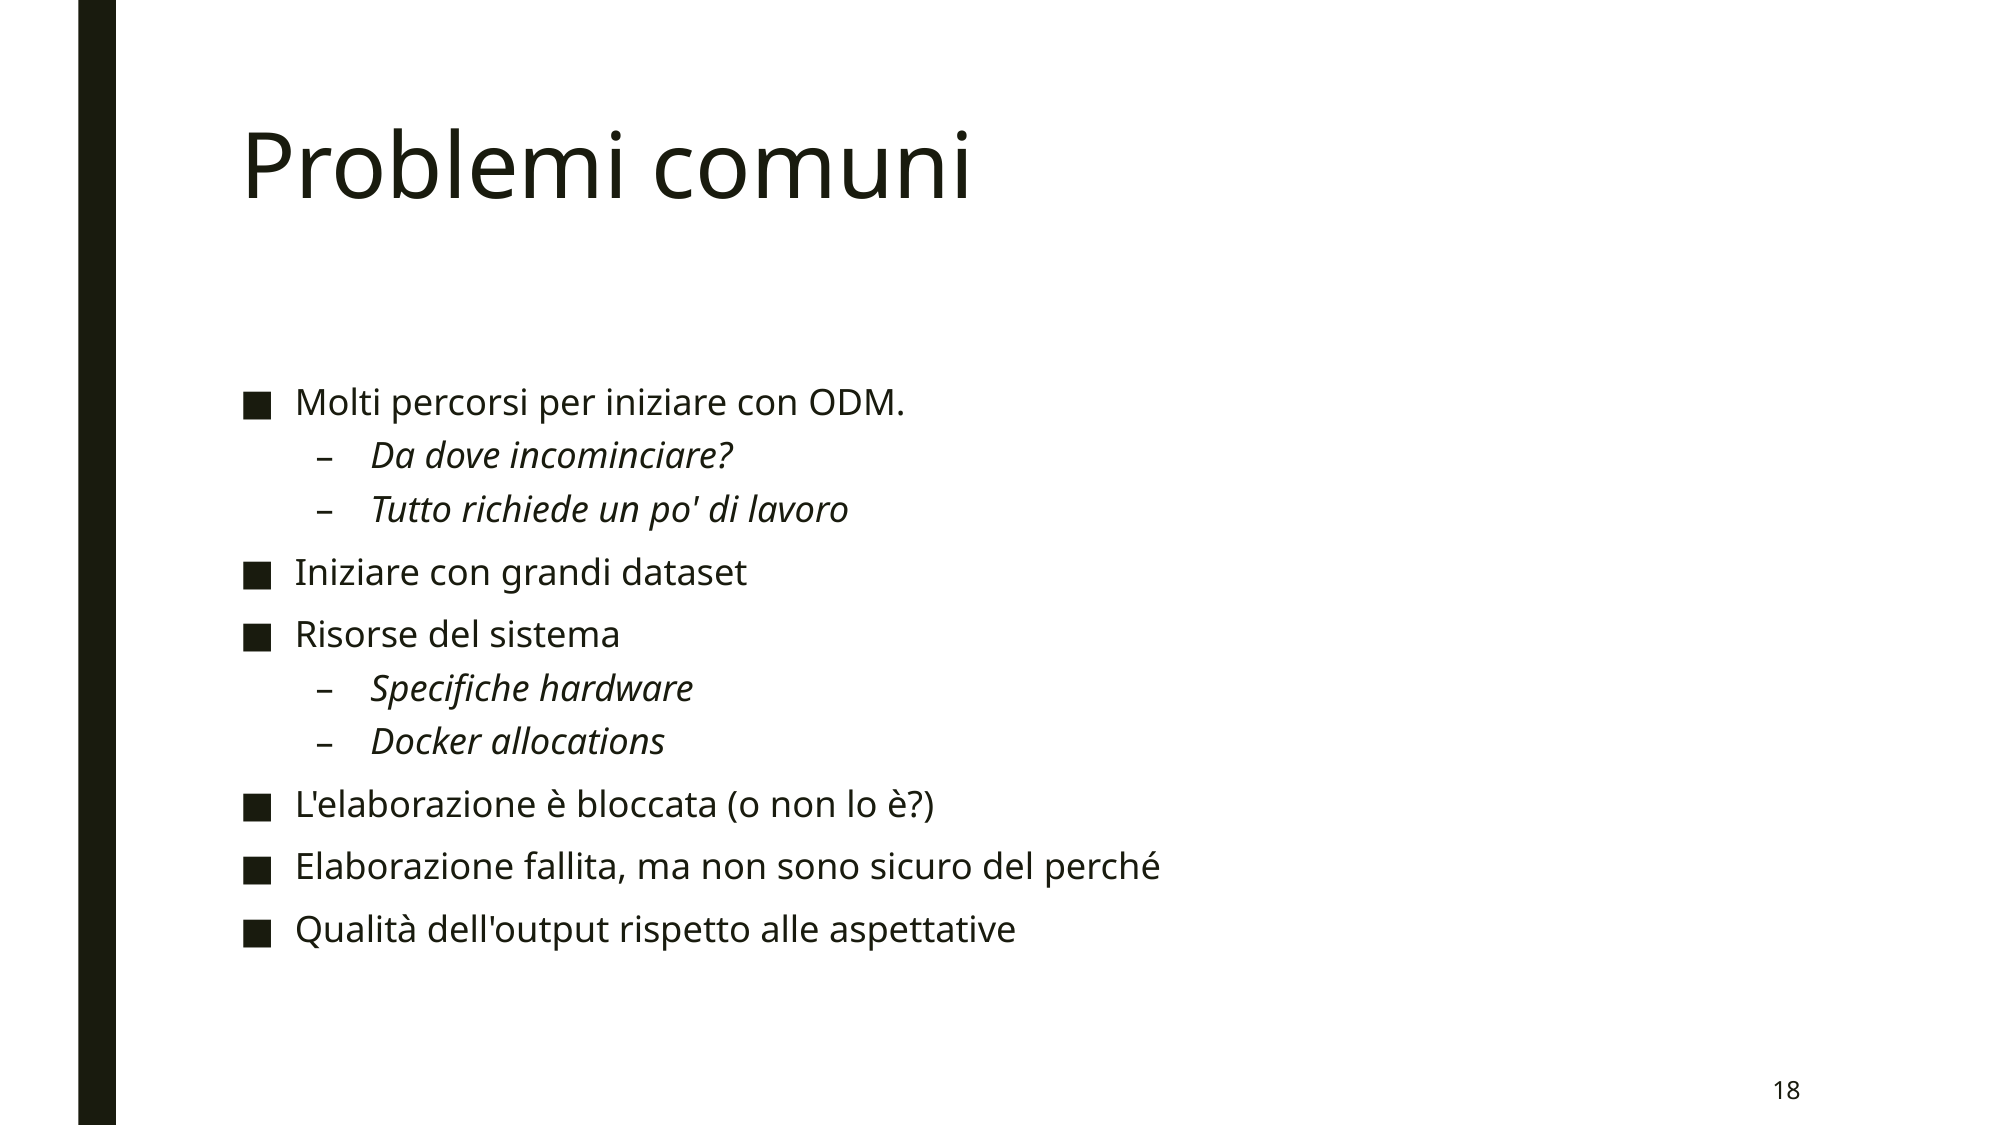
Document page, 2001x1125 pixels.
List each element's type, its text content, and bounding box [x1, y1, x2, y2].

list Molti percorsi per iniziare con ODM. Da dove incominciare? Tutto richiede un po' di lavoro Iniziare con grandi dataset Risorse del sistema Specifiche hardware Docker allocations L'elaborazione è bloccata (o non lo è?) Elaborazione fallita, ma non sono sicuro del perché Qualità dell'output rispetto alle aspettative [225, 375, 1800, 963]
title Problemi comuni [225, 112, 1800, 357]
slide_number <number> [1553, 1058, 1816, 1125]
